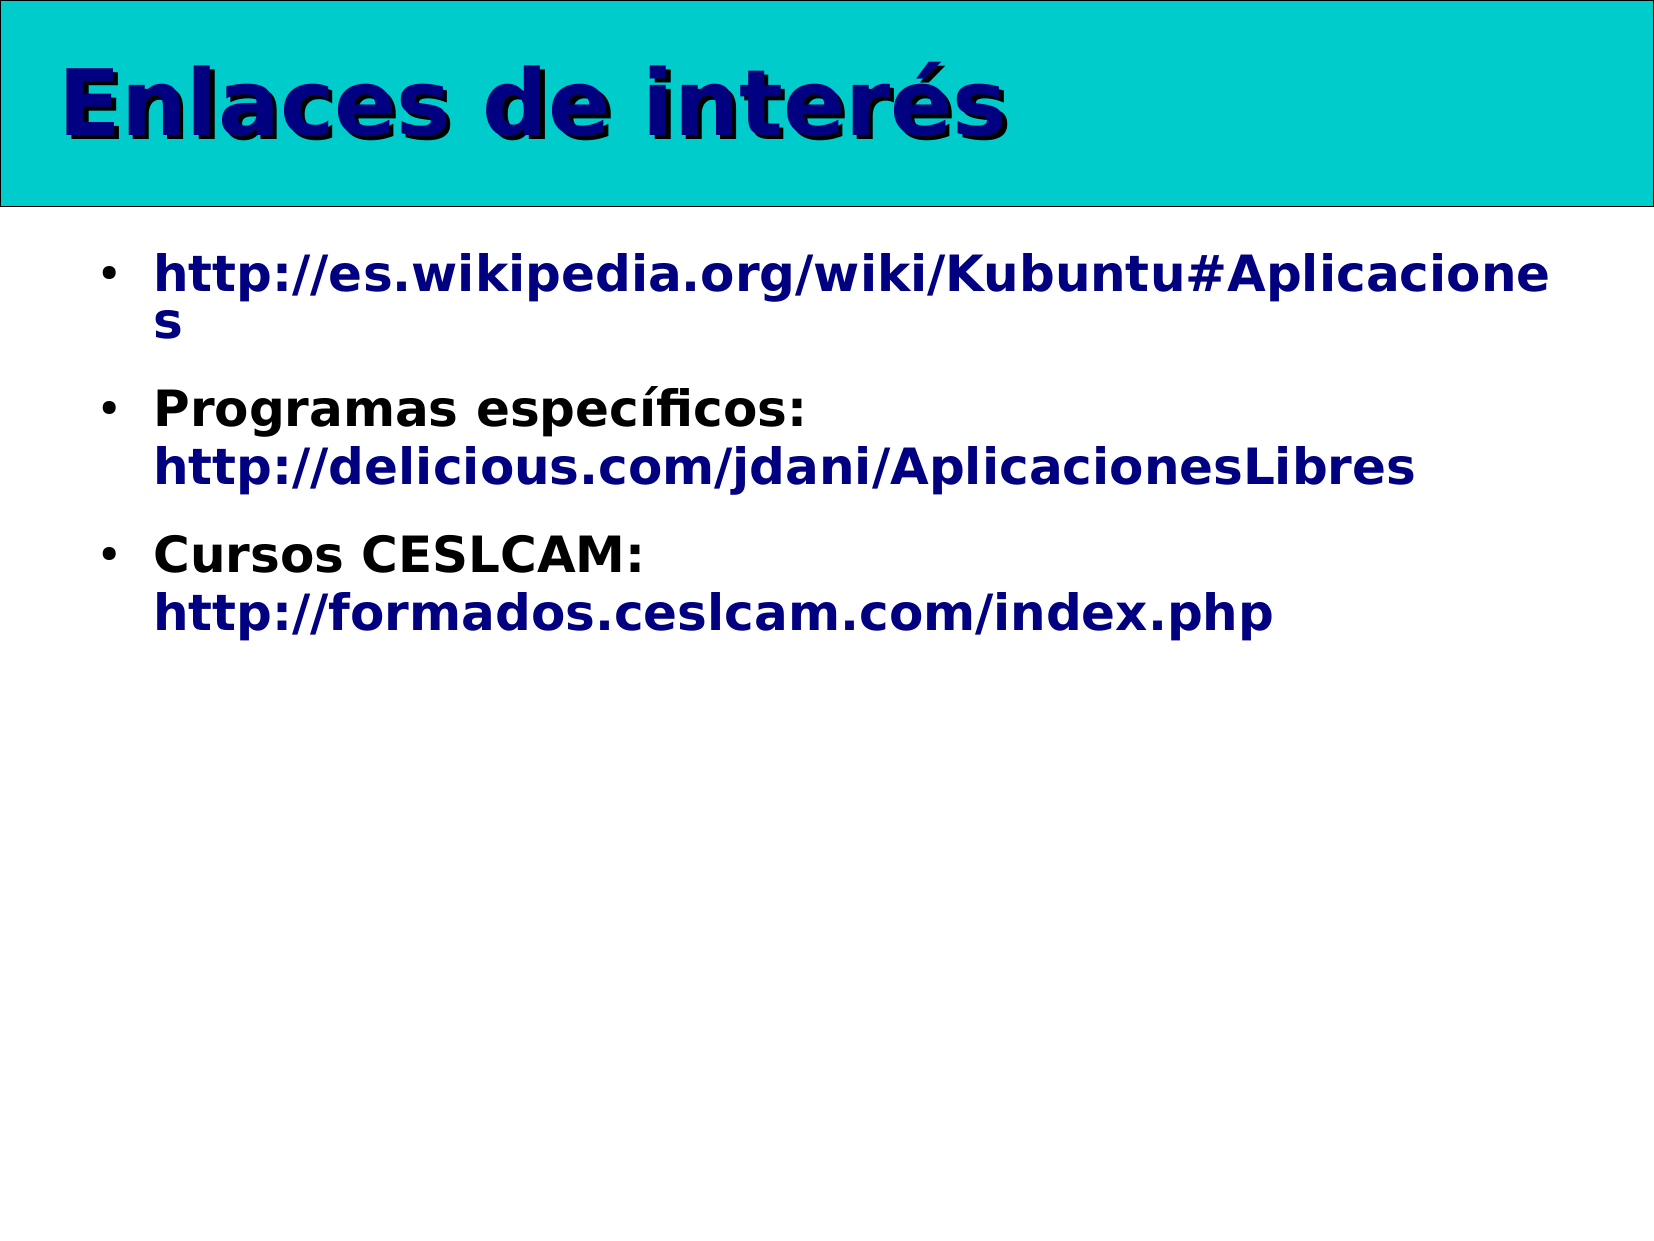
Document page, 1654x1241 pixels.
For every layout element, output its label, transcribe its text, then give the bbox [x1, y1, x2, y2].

list http://es.wikipedia.org/wiki/Kubuntu#Aplicaciones Programas específicos: http://delicious.com/jdani/AplicacionesLibres Cursos CESLCAM:http://formados.ceslcam.com/index.php [82, 245, 1571, 1094]
title Enlaces de interés [59, 22, 1654, 185]
